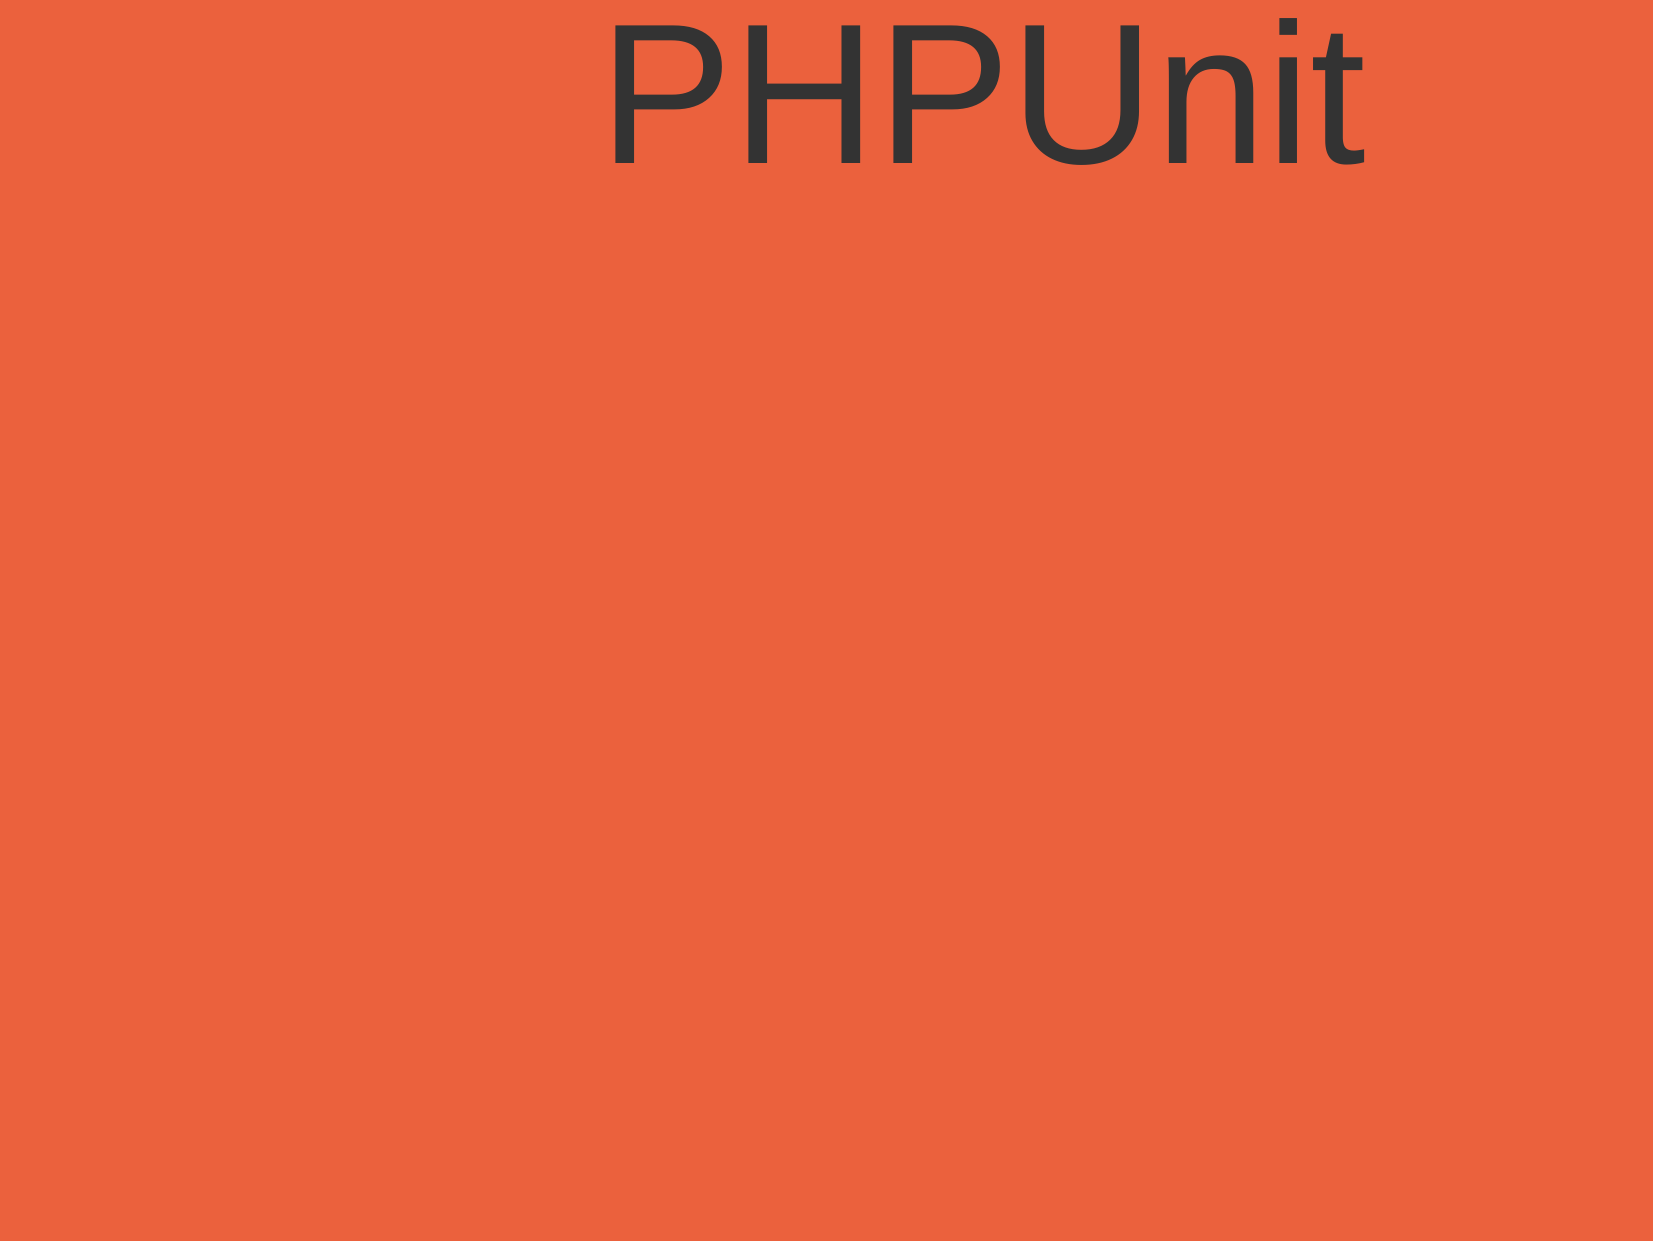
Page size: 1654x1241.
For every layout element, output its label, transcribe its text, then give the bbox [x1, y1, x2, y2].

text_box PHPUnit [584, 16, 1069, 276]
